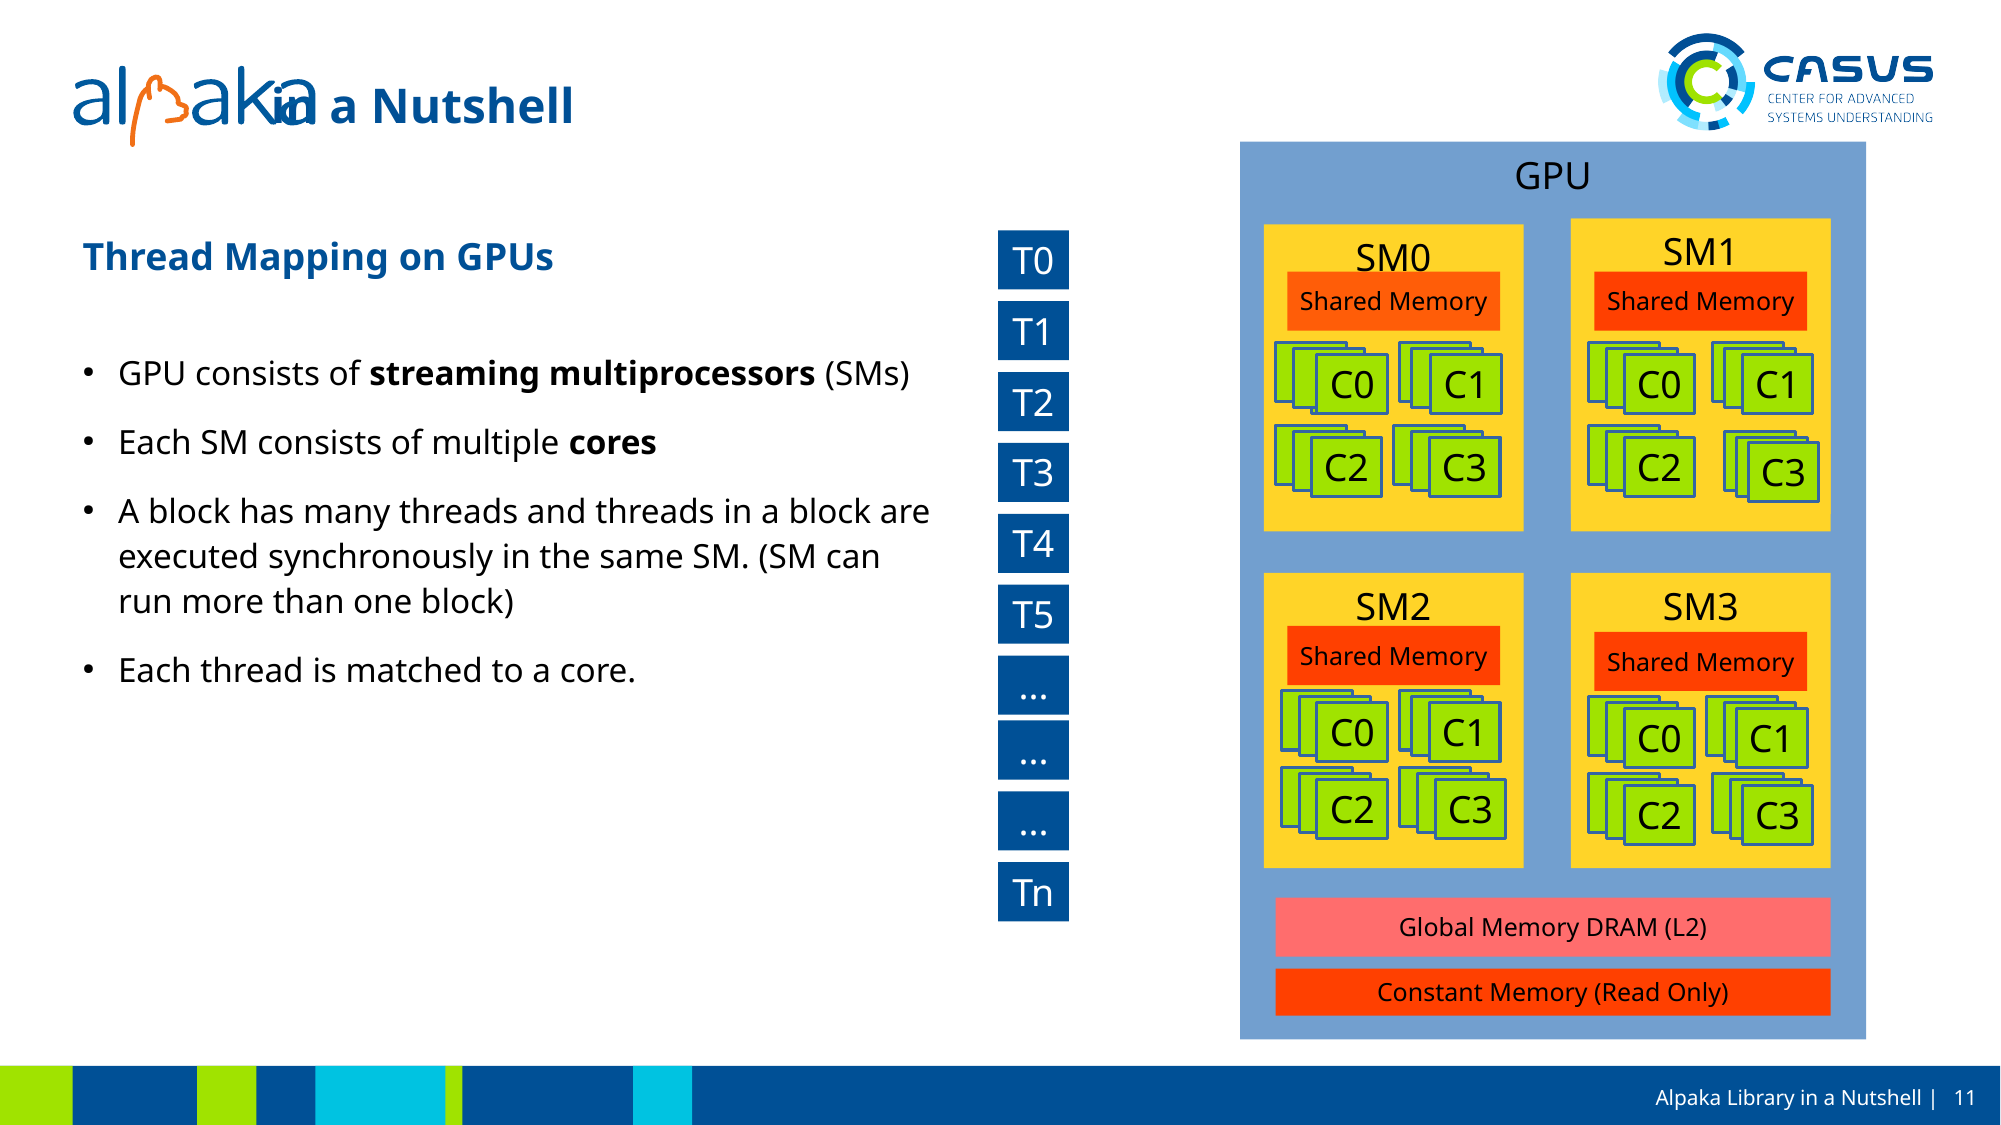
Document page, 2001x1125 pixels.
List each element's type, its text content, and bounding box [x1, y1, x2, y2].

text_box C0 [1624, 708, 1695, 768]
text_box [1588, 696, 1678, 762]
text_box [1706, 696, 1796, 762]
text_box [1399, 342, 1483, 408]
text_box C0 [1316, 702, 1388, 762]
text_box C2 [1624, 437, 1695, 497]
text_box C3 [1435, 779, 1506, 839]
text_box C1 [1742, 354, 1813, 414]
text_box ... [998, 655, 1069, 715]
text_box T3 [998, 442, 1069, 502]
text_box T1 [998, 301, 1069, 361]
text_box Shared Memory [1287, 625, 1501, 686]
text_box ... [998, 720, 1069, 780]
text_box T2 [998, 372, 1069, 432]
text_box T4 [998, 513, 1069, 573]
text_box C1 [1429, 702, 1501, 762]
text_box [1393, 425, 1483, 491]
text_box SM0 [1263, 224, 1524, 532]
text_box ... [998, 791, 1069, 851]
text_box [1275, 342, 1365, 408]
text_box T0 [998, 230, 1069, 290]
text_box [1724, 431, 1808, 497]
text_box C3 [1748, 442, 1819, 502]
text_box [1399, 690, 1483, 756]
text_box SM1 [1570, 218, 1831, 532]
text_box C3 [1742, 785, 1813, 845]
text_box [1275, 425, 1365, 491]
text_box [1588, 342, 1678, 408]
text_box Shared Memory [1594, 631, 1808, 691]
picture [1658, 33, 1933, 131]
list Thread Mapping on GPUs GPU consists of streaming multiprocessors (SMs) Each SM consists of multiple cores A block has many threads and threads in a block are executed synchronously in the same SM. (SM can run more than one block) Each thread is matched to a core. [82, 230, 934, 1022]
text_box [1399, 767, 1489, 833]
text_box [1281, 690, 1371, 756]
text_box SM3 [1570, 572, 1831, 869]
text_box GPU [1240, 141, 1867, 1040]
text_box [1588, 425, 1678, 491]
text_box T5 [998, 584, 1069, 644]
text_box Tn [998, 862, 1069, 922]
text_box C0 [1316, 354, 1388, 414]
text_box [1712, 773, 1802, 839]
text_box [1712, 342, 1796, 408]
text_box C0 [1624, 354, 1695, 414]
text_box C2 [1311, 437, 1382, 497]
text_box Shared Memory [1594, 271, 1808, 331]
title in a Nutshell [317, 70, 709, 139]
text_box [1281, 767, 1371, 833]
text_box C1 [1736, 708, 1808, 768]
picture [72, 64, 317, 148]
text_box C2 [1624, 785, 1695, 845]
text_box Shared Memory [1287, 271, 1501, 331]
text_box C1 [1430, 354, 1502, 414]
text_box [1588, 773, 1678, 839]
text_box Global Memory DRAM (L2) [1275, 897, 1831, 957]
text_box SM2 [1263, 572, 1524, 869]
text_box C3 [1429, 437, 1501, 497]
text_box C2 [1316, 779, 1388, 839]
text_box Constant Memory (Read Only) [1275, 968, 1831, 1016]
